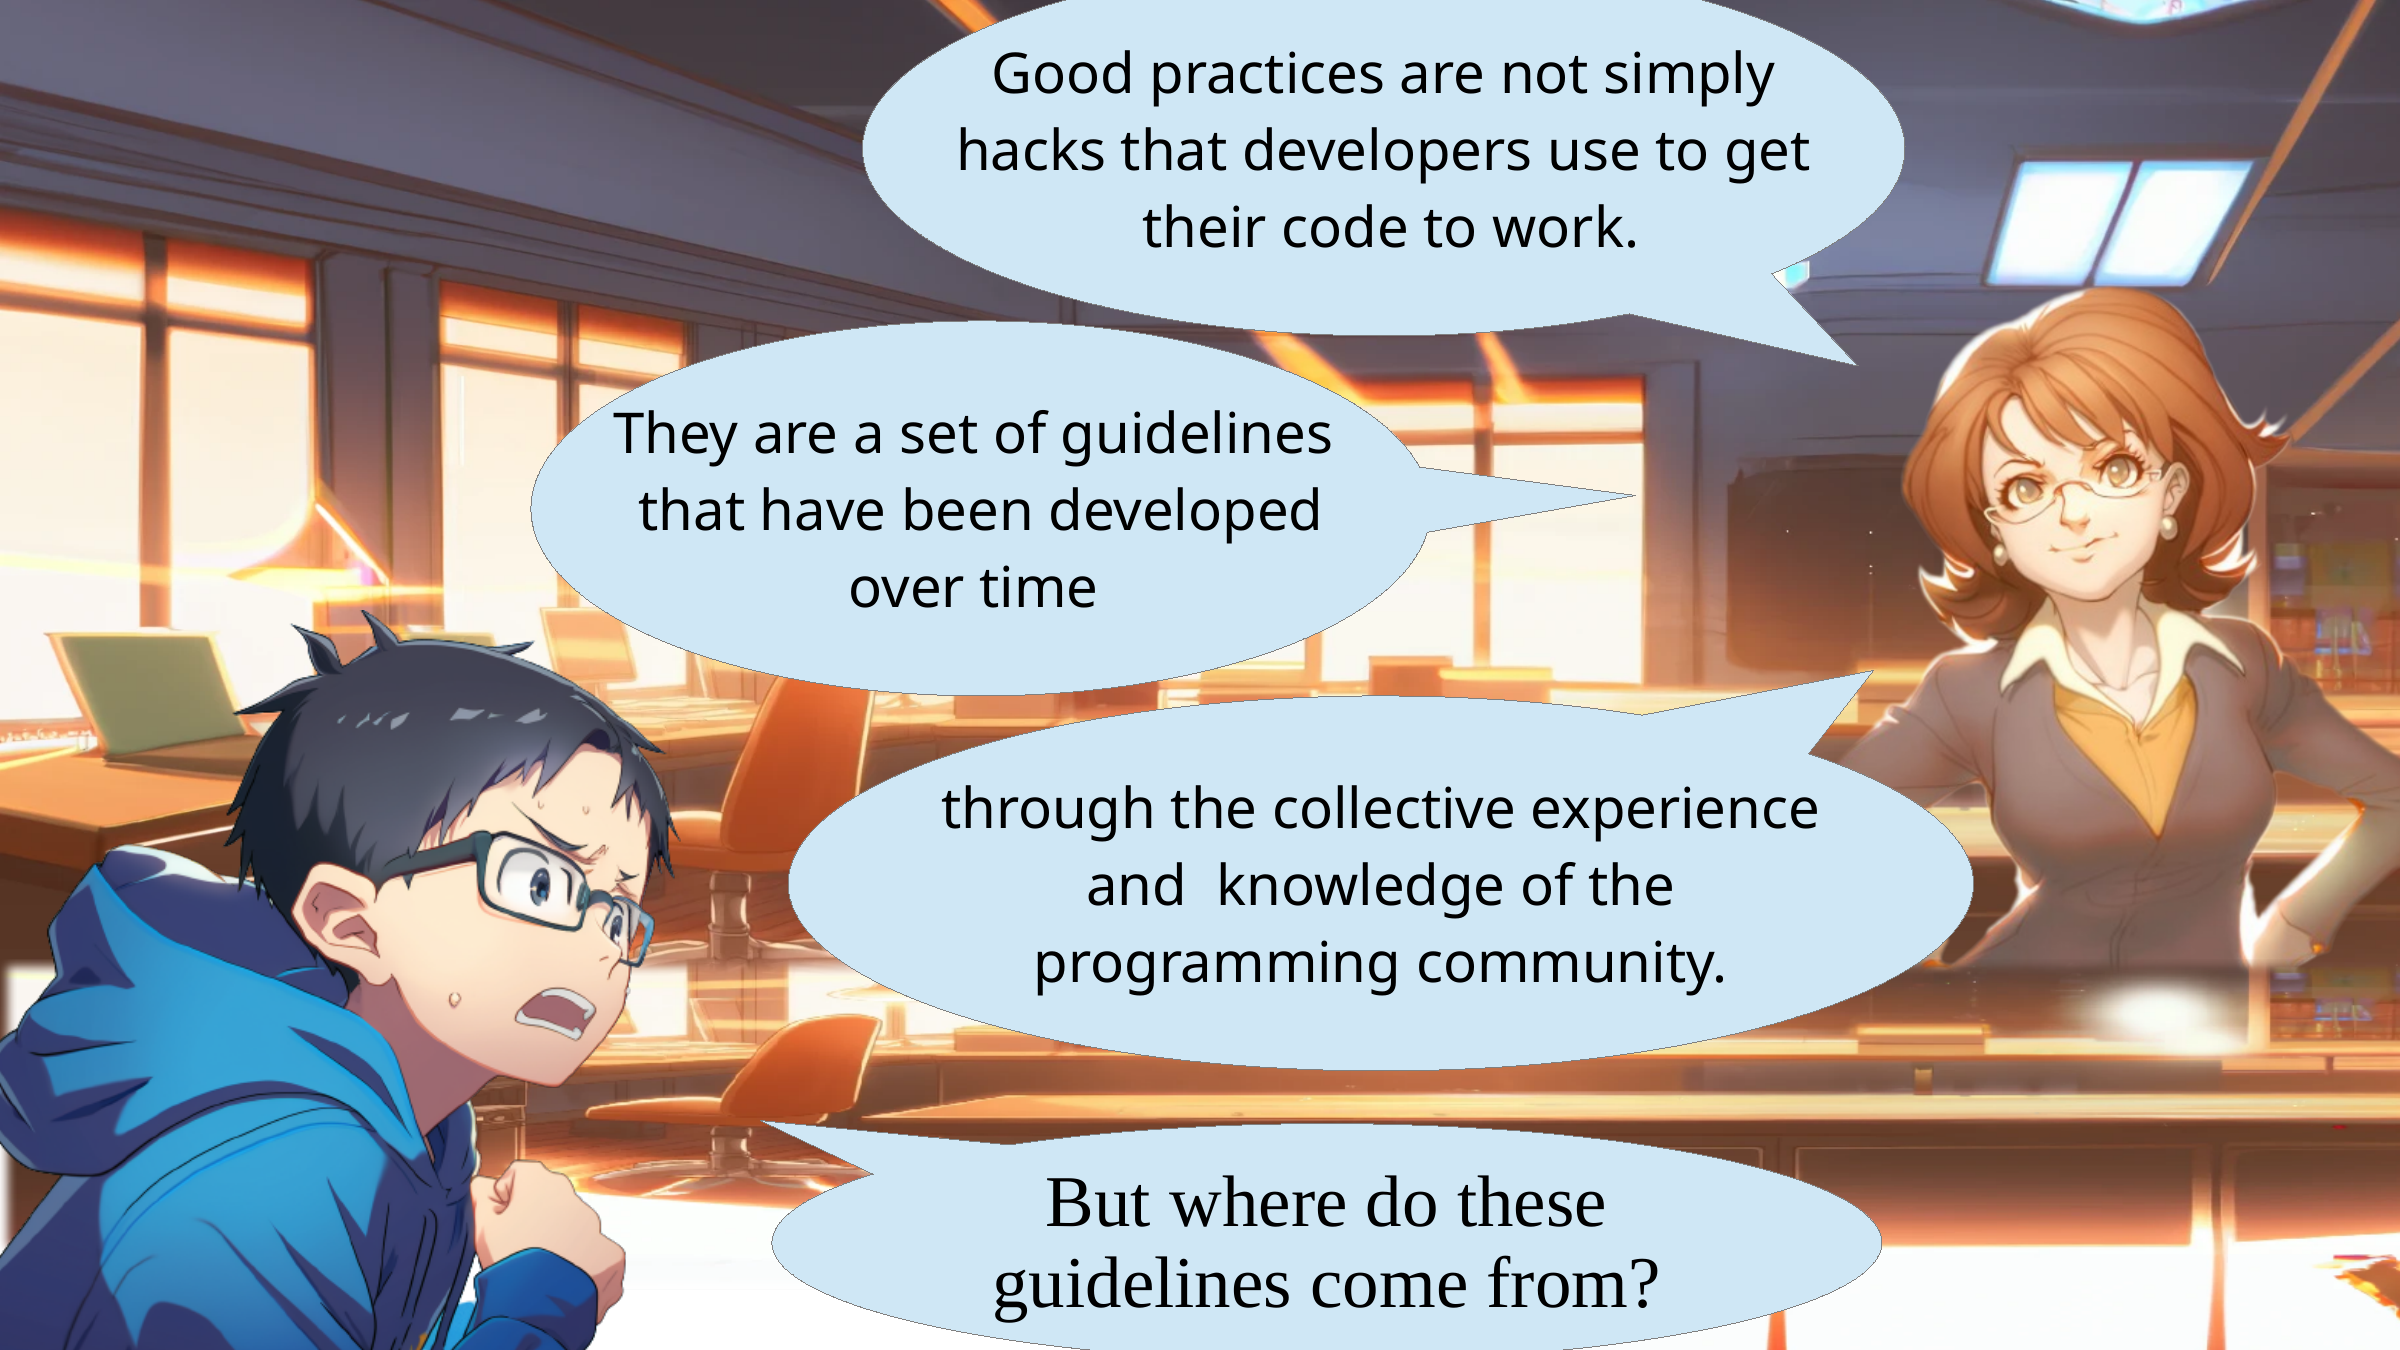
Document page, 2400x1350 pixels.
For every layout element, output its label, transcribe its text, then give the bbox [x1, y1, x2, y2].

text_box But where do these guidelines come from? [760, 1120, 1882, 1350]
text_box They are a set of guidelines that have been developed over time [530, 320, 1636, 696]
text_box through the collective experience and knowledge of the programming community. [788, 670, 1974, 1071]
picture [0, 0, 2400, 1350]
text_box Good practices are not simply hacks that developers use to get their code to work. [862, 0, 1906, 366]
